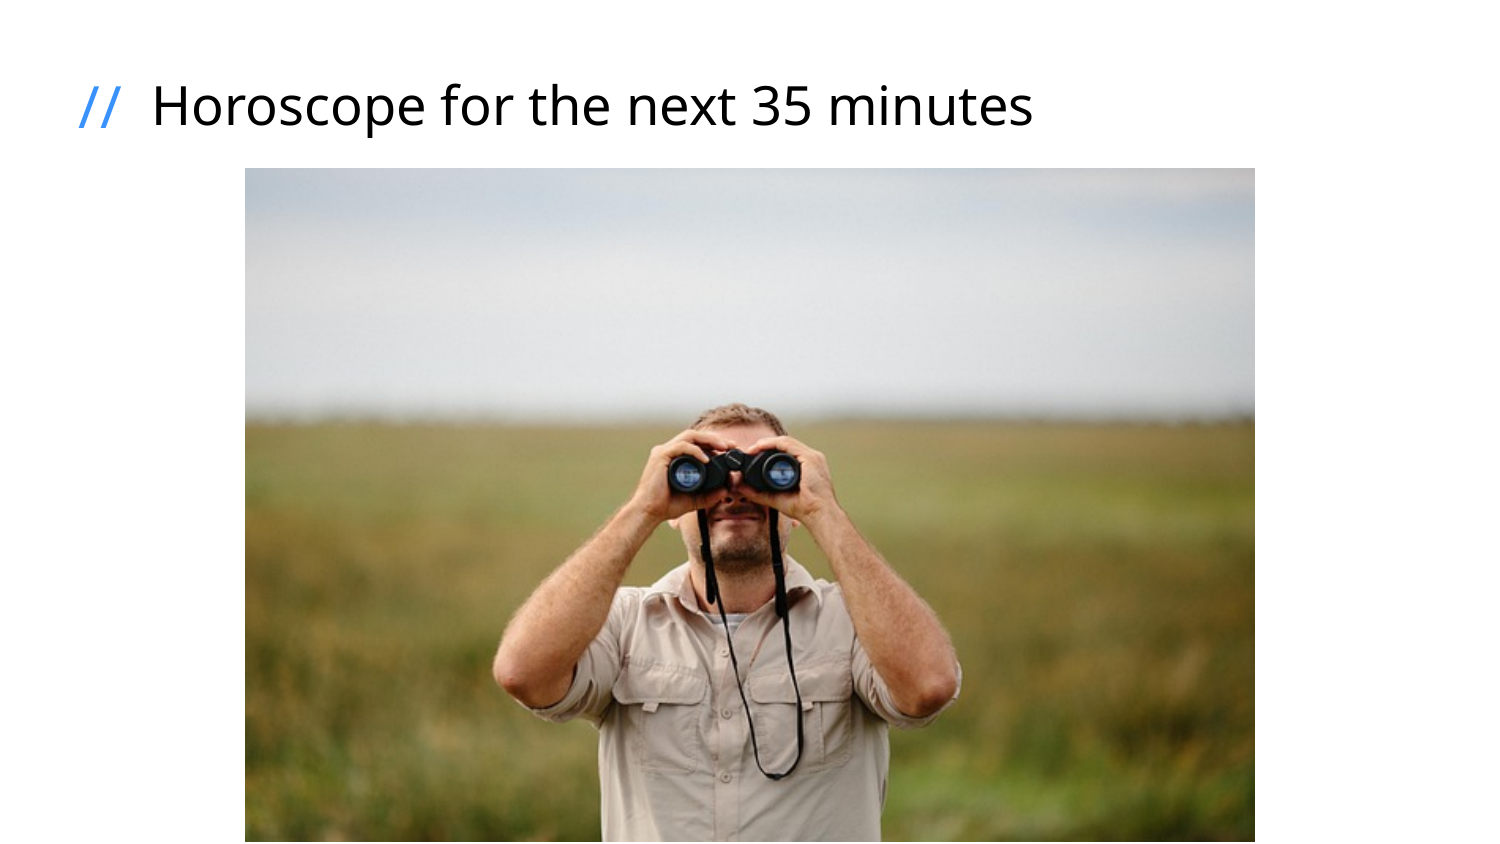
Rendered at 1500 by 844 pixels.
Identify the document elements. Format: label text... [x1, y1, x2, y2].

picture [245, 168, 1255, 842]
title Horoscope for the next 35 minutes [151, 71, 1221, 156]
